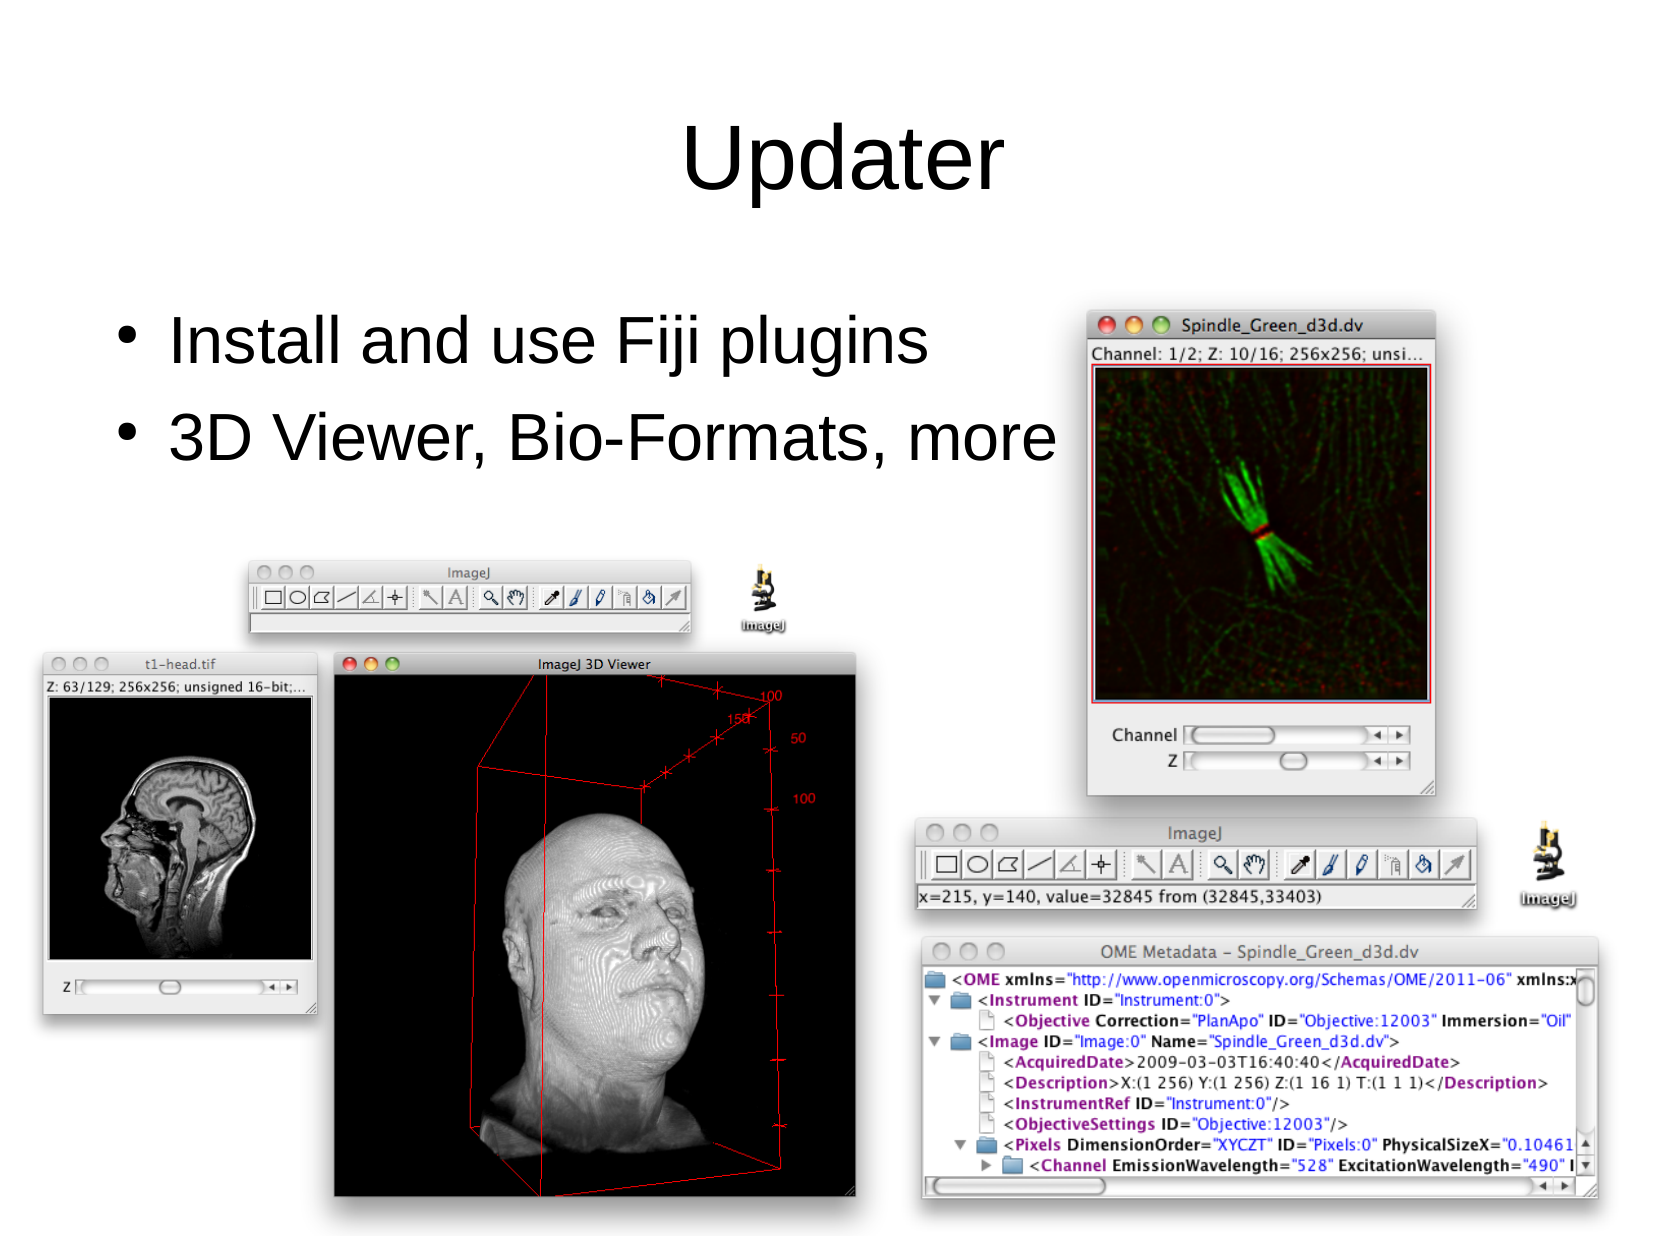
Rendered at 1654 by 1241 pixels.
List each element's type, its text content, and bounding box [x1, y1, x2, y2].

picture [17, 289, 1629, 1241]
title Updater [82, 49, 1571, 257]
list Install and use Fiji plugins 3D Viewer, Bio-Formats, more [82, 289, 1571, 1108]
